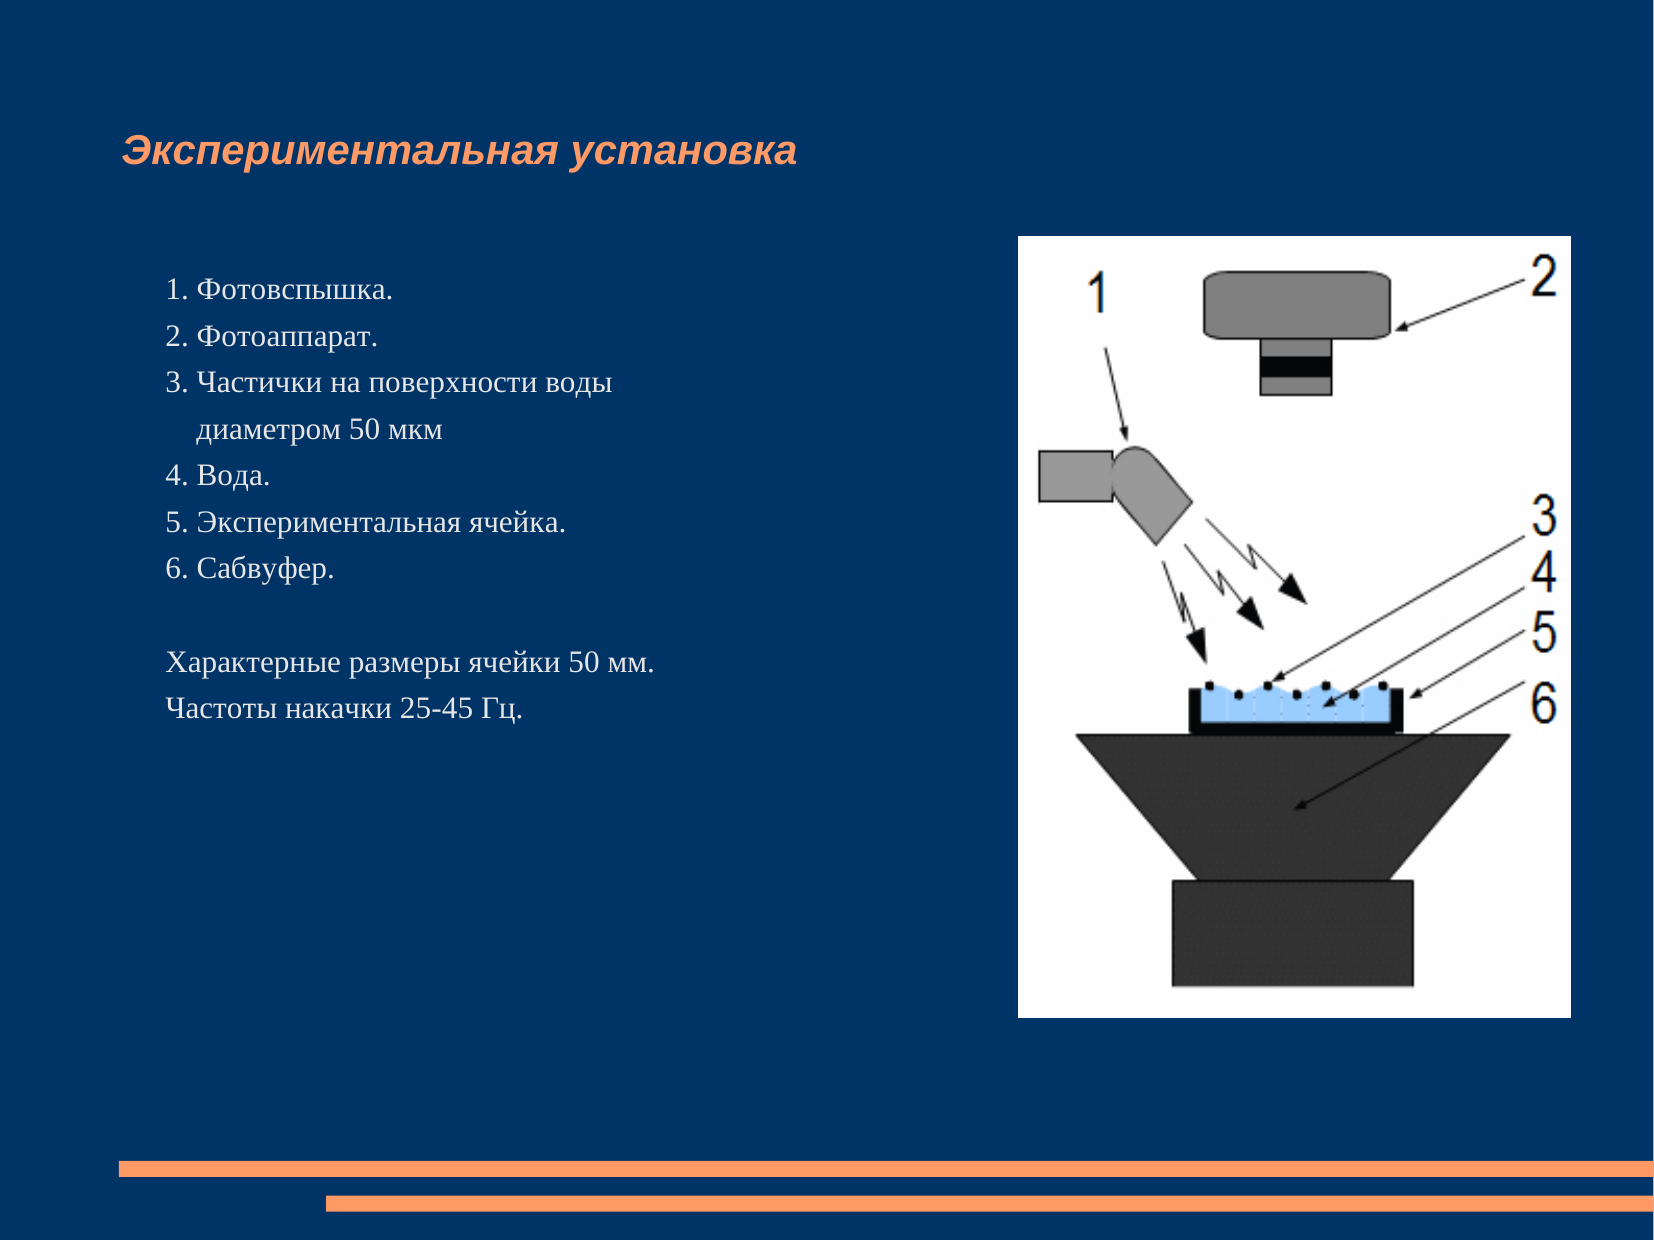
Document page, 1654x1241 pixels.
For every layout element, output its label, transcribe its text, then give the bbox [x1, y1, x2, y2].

title Экспериментальная установка [121, 46, 1534, 254]
picture [1018, 236, 1571, 1018]
list 1. Фотовспышка. 2. Фотоаппарат. 3. Частички на поверхности воды диаметром 50 мкм 4. Вода. 5. Экспериментальная ячейка. 6. Сабвуфер. Характерные размеры ячейки 50 мм. Частоты накачки 25-45 Гц. [94, 271, 993, 1054]
